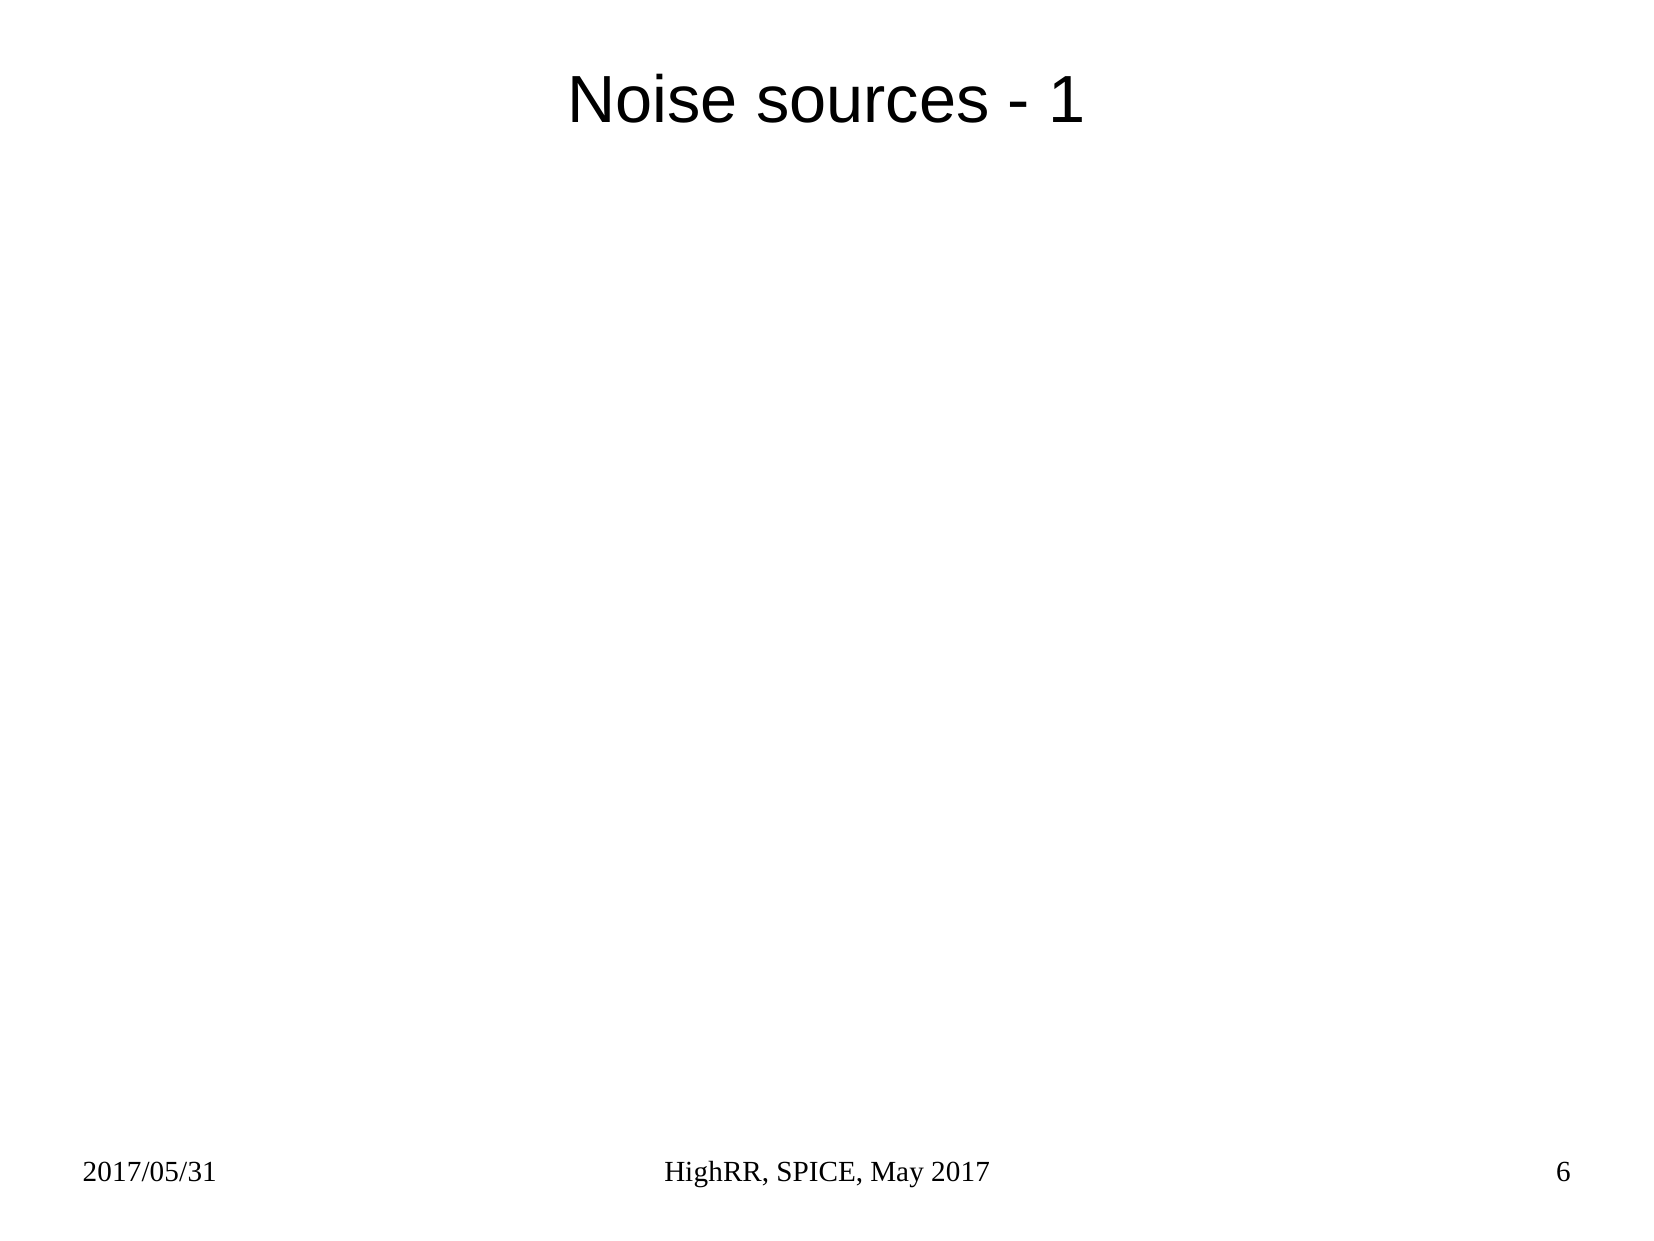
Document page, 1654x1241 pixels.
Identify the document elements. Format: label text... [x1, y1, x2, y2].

title Noise sources - 1 [82, 49, 1571, 151]
